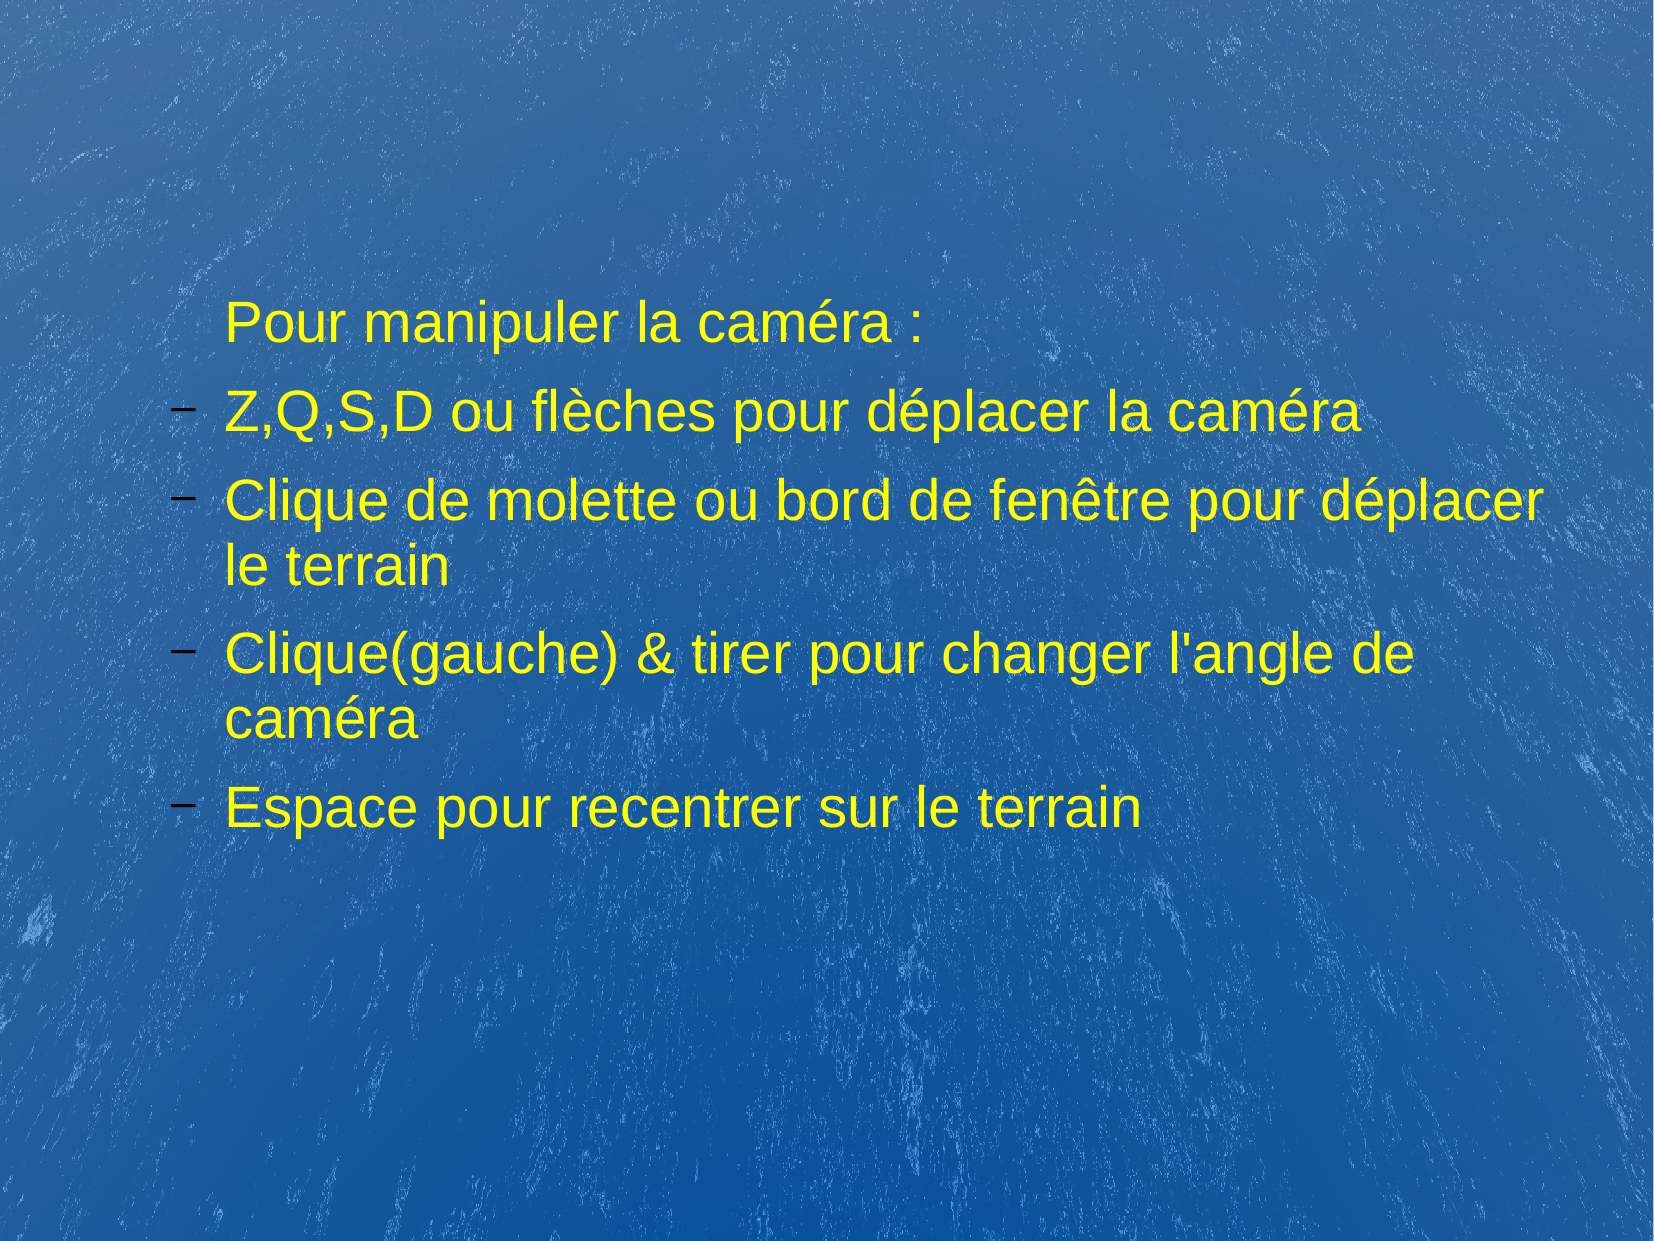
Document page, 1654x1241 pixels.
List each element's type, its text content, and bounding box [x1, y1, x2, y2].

picture [0, 0, 1654, 1241]
list Pour manipuler la caméra : Z,Q,S,D ou flèches pour déplacer la caméra Clique de molette ou bord de fenêtre pour déplacer le terrain Clique(gauche) & tirer pour changer l'angle de caméra Espace pour recentrer sur le terrain [82, 290, 1571, 1010]
